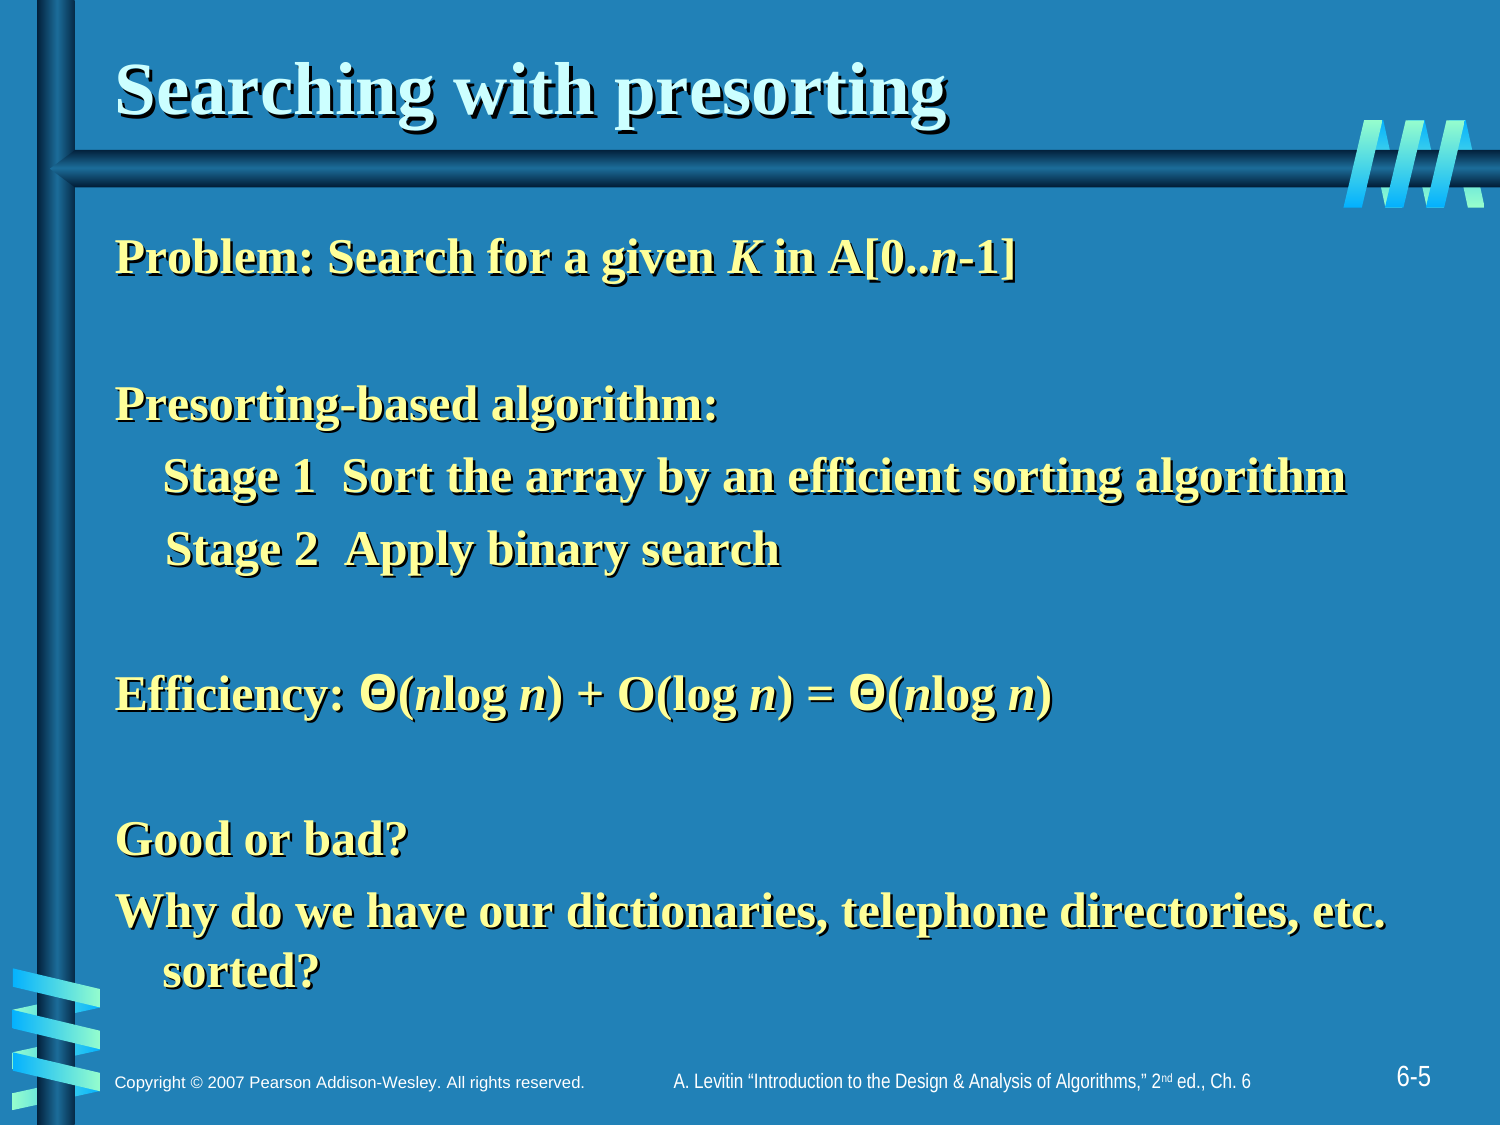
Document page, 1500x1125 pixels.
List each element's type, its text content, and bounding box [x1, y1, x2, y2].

list Problem: Search for a given K in A[0..n-1] Presorting-based algorithm: Stage 1 Sort the array by an efficient sorting algorithm Stage 2 Apply binary search Efficiency: Θ(nlog n) + O(log n) = Θ(nlog n) Good or bad? Why do we have our dictionaries, telephone directories, etc. sorted? [99, 207, 1500, 1088]
title Searching with presorting [99, 24, 1345, 138]
